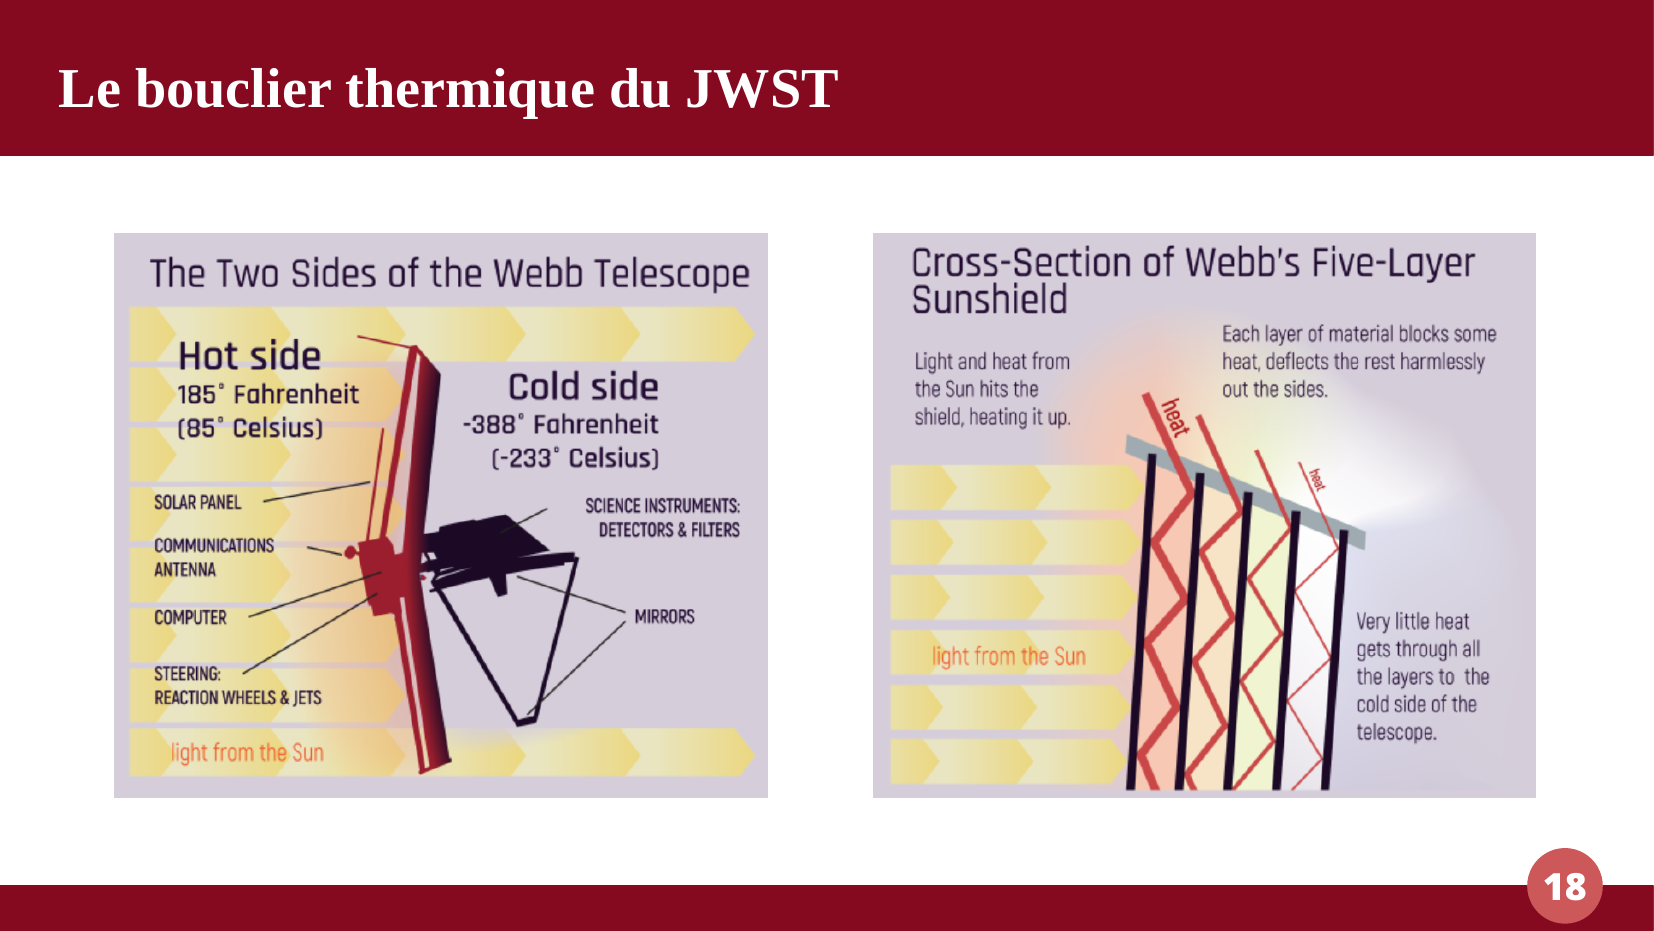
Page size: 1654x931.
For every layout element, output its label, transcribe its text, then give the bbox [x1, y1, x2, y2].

picture [873, 233, 1536, 798]
title Le bouclier thermique du JWST [59, 29, 1595, 148]
picture [114, 233, 768, 798]
